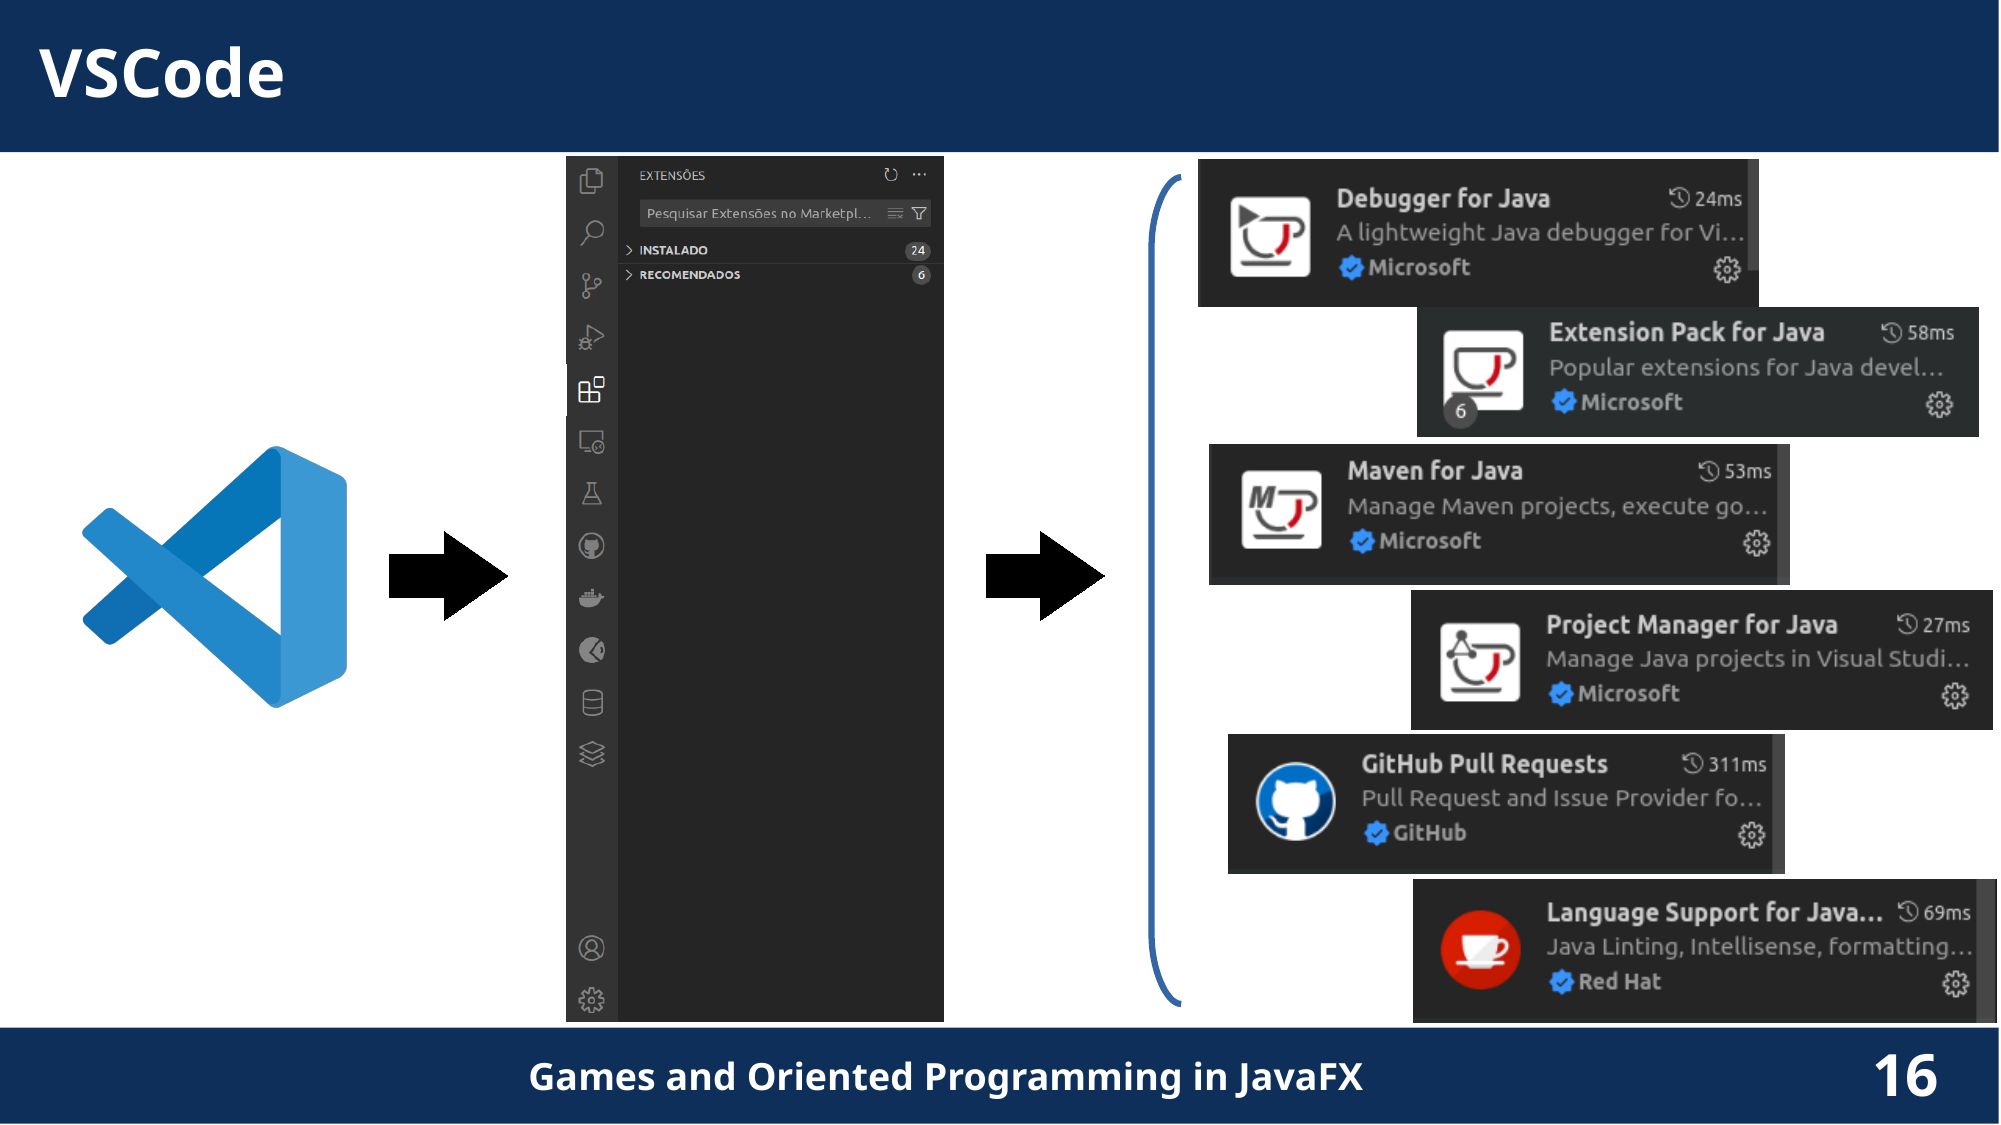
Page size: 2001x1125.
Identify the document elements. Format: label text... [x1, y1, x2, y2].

picture [1209, 444, 1790, 585]
picture [1411, 590, 1993, 730]
text_box [389, 531, 508, 621]
picture [1198, 159, 1979, 438]
picture [566, 153, 944, 1022]
text_box VSCode [25, 23, 1999, 119]
picture [77, 442, 349, 709]
picture [1228, 734, 1785, 875]
text_box [986, 531, 1105, 621]
picture [1413, 879, 1997, 1023]
